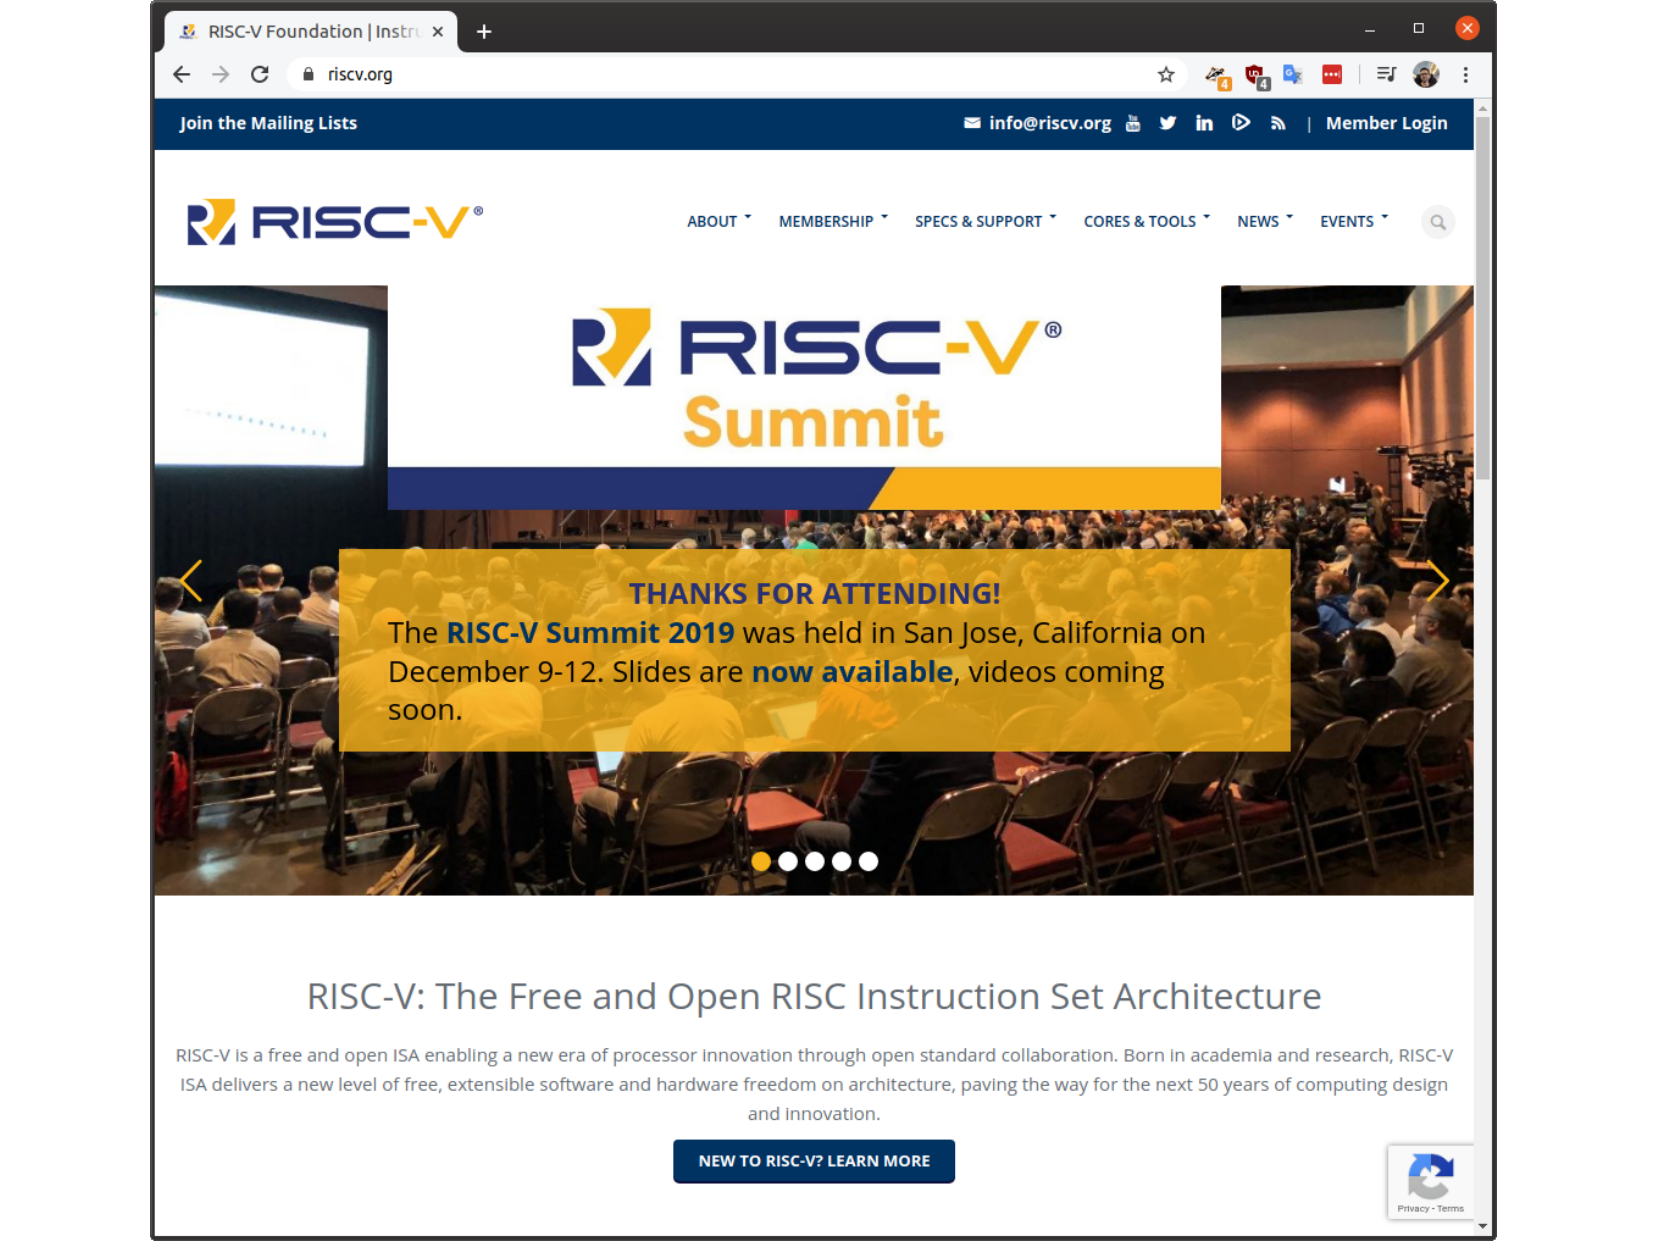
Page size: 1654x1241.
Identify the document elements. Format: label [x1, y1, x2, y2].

picture [150, 0, 1497, 1241]
